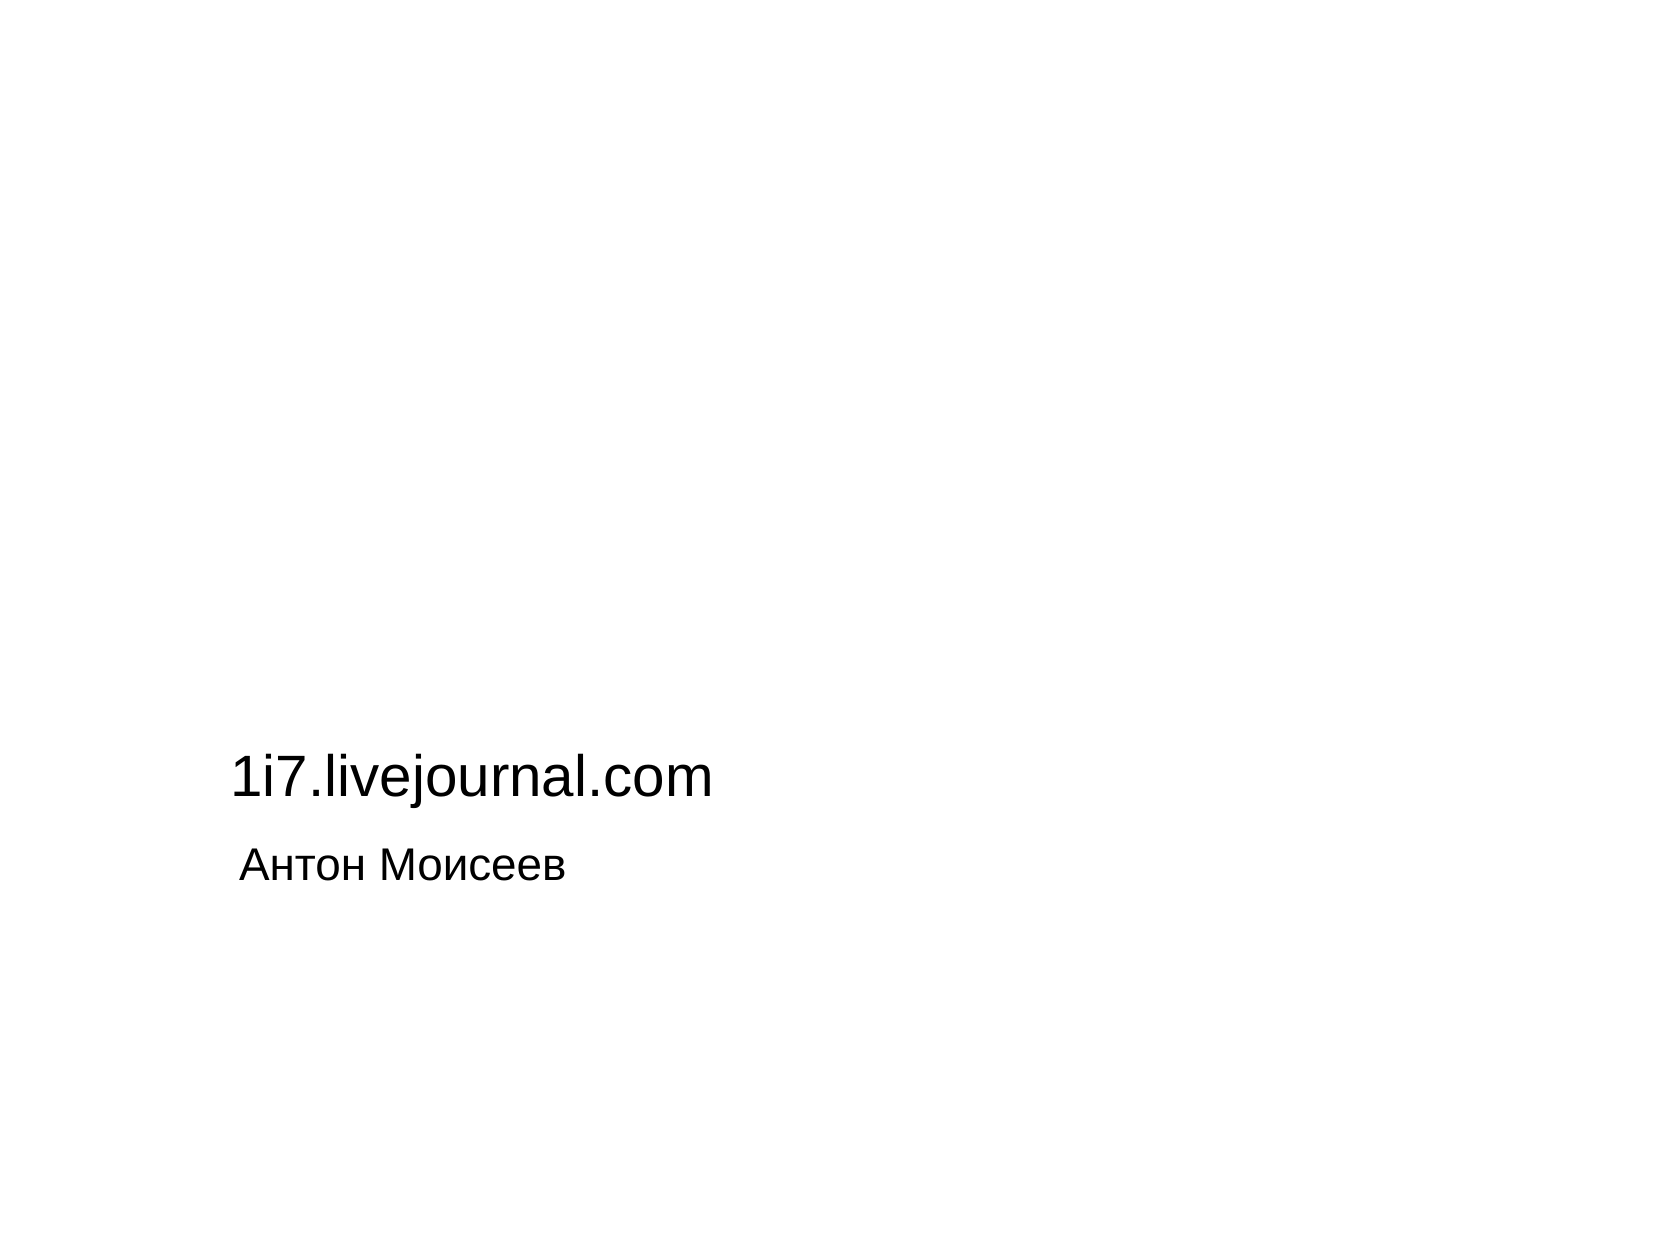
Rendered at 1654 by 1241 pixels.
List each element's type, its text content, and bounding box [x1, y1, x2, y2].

text_box Антон Моисеев [224, 831, 662, 898]
list 1i7.livejournal.com [23, 744, 851, 832]
